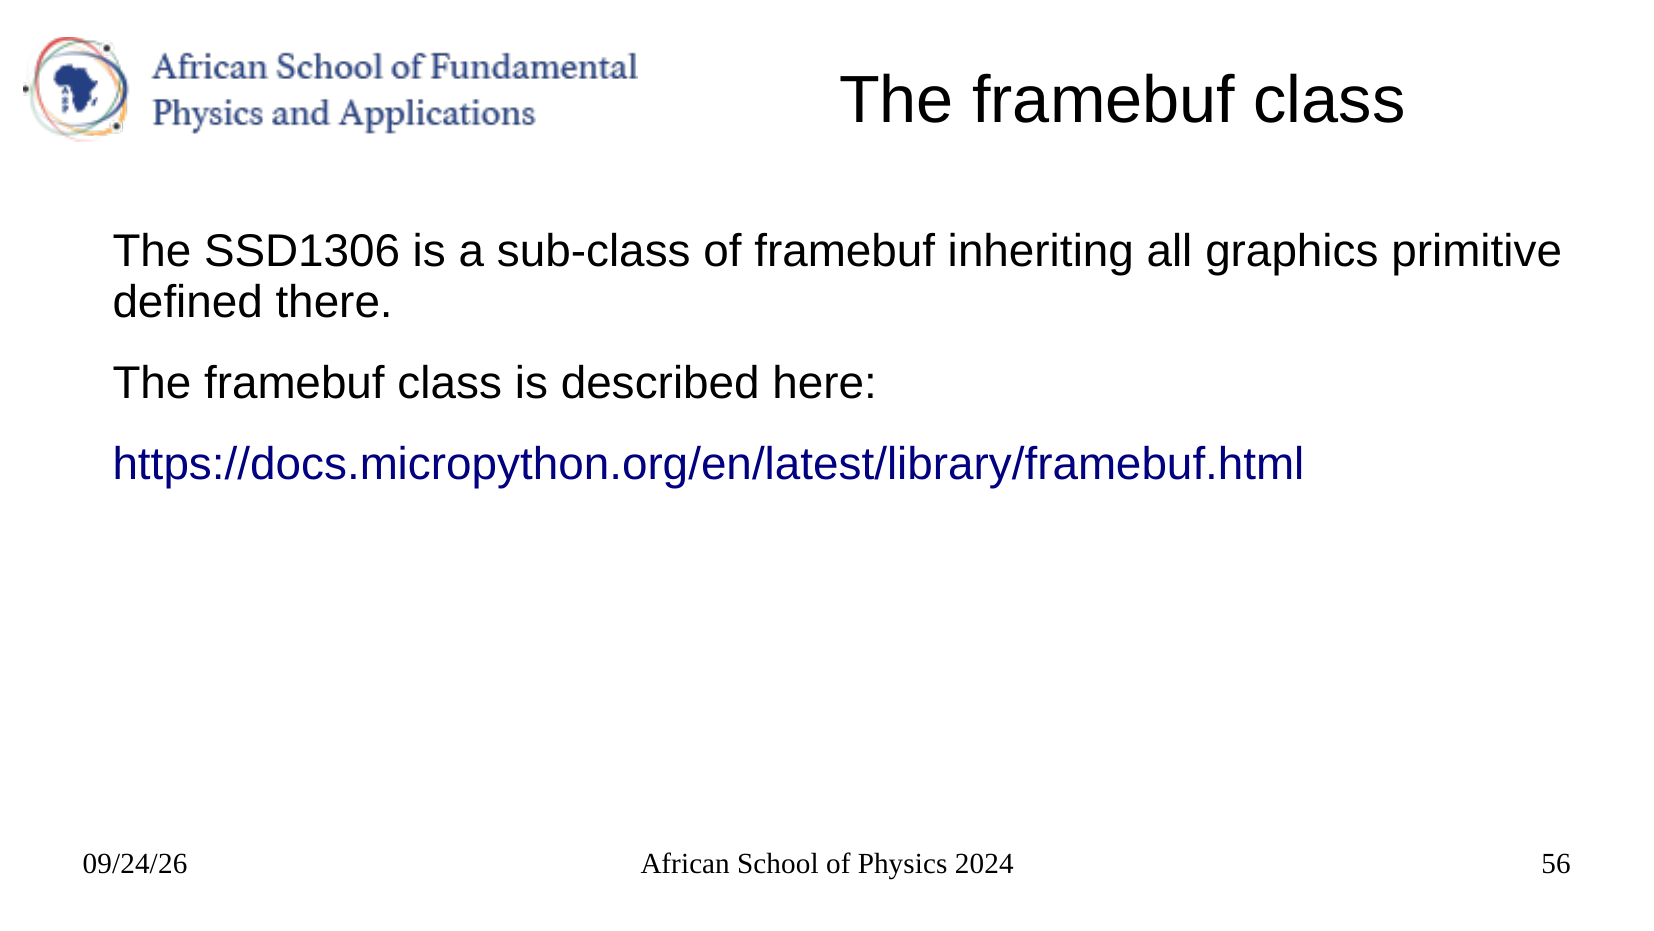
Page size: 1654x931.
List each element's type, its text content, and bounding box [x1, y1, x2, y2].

list The SSD1306 is a sub-class of framebuf inheriting all graphics primitive defined there. The framebuf class is described here: https://docs.micropython.org/en/latest/library/framebuf.html [112, 225, 1601, 765]
title The framebuf class [635, 21, 1610, 177]
picture [23, 37, 635, 142]
